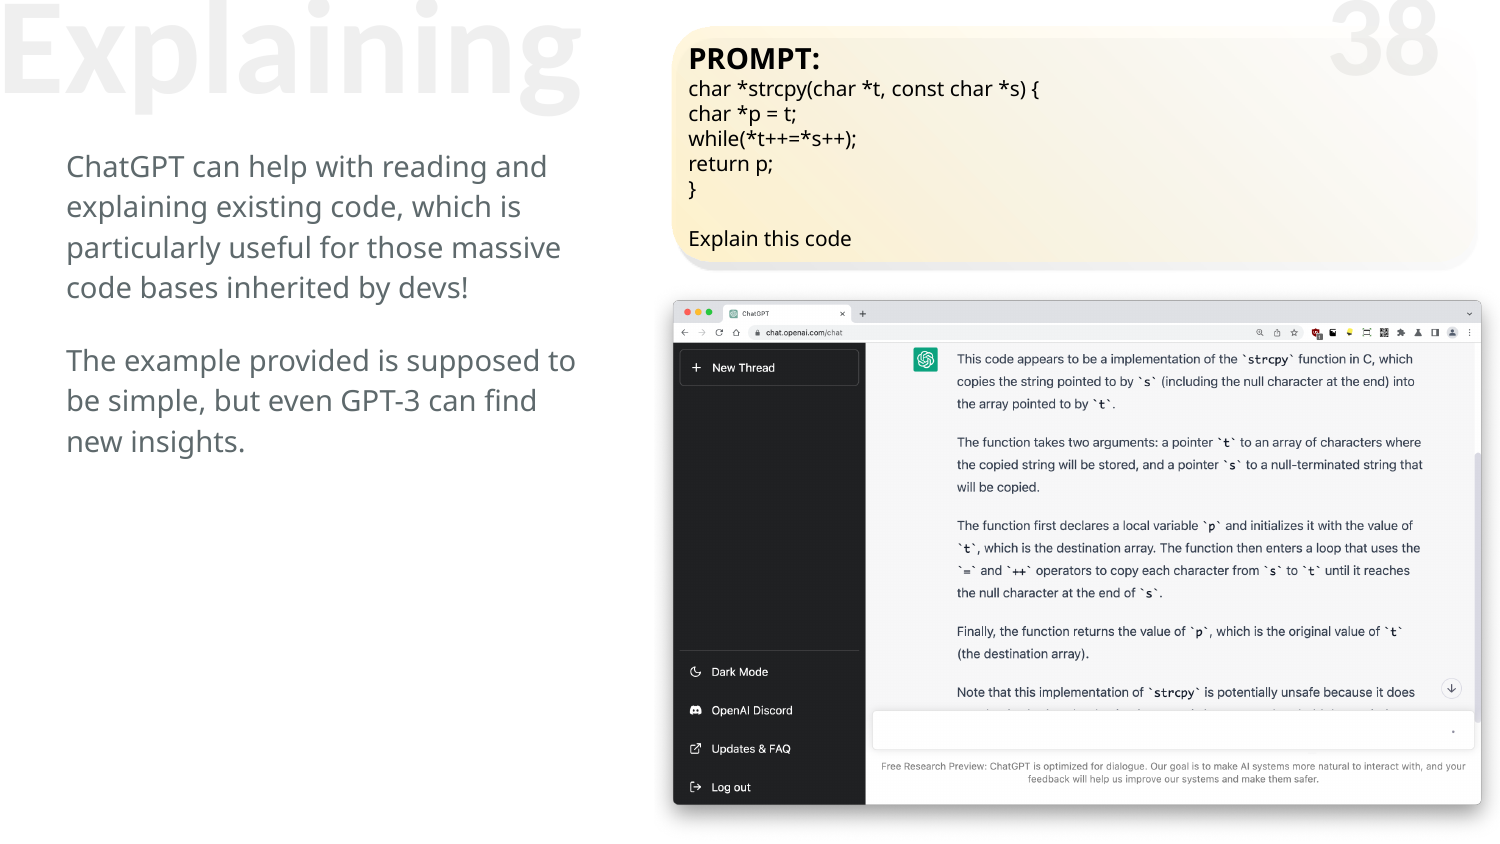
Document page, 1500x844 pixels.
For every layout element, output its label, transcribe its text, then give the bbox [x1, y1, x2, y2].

picture [654, 280, 1500, 844]
title Explaining [0, 0, 1435, 91]
list ChatGPT can help with reading and explaining existing code, which is particularly useful for those massive code bases inherited by devs! The example provided is supposed to be simple, but even GPT-3 can find new insights. [51, 128, 615, 811]
subtitle char *strcpy(char *t, const char *s) { char *p = t; while(*t++=*s++); return p; } Explain this code [673, 60, 1471, 251]
